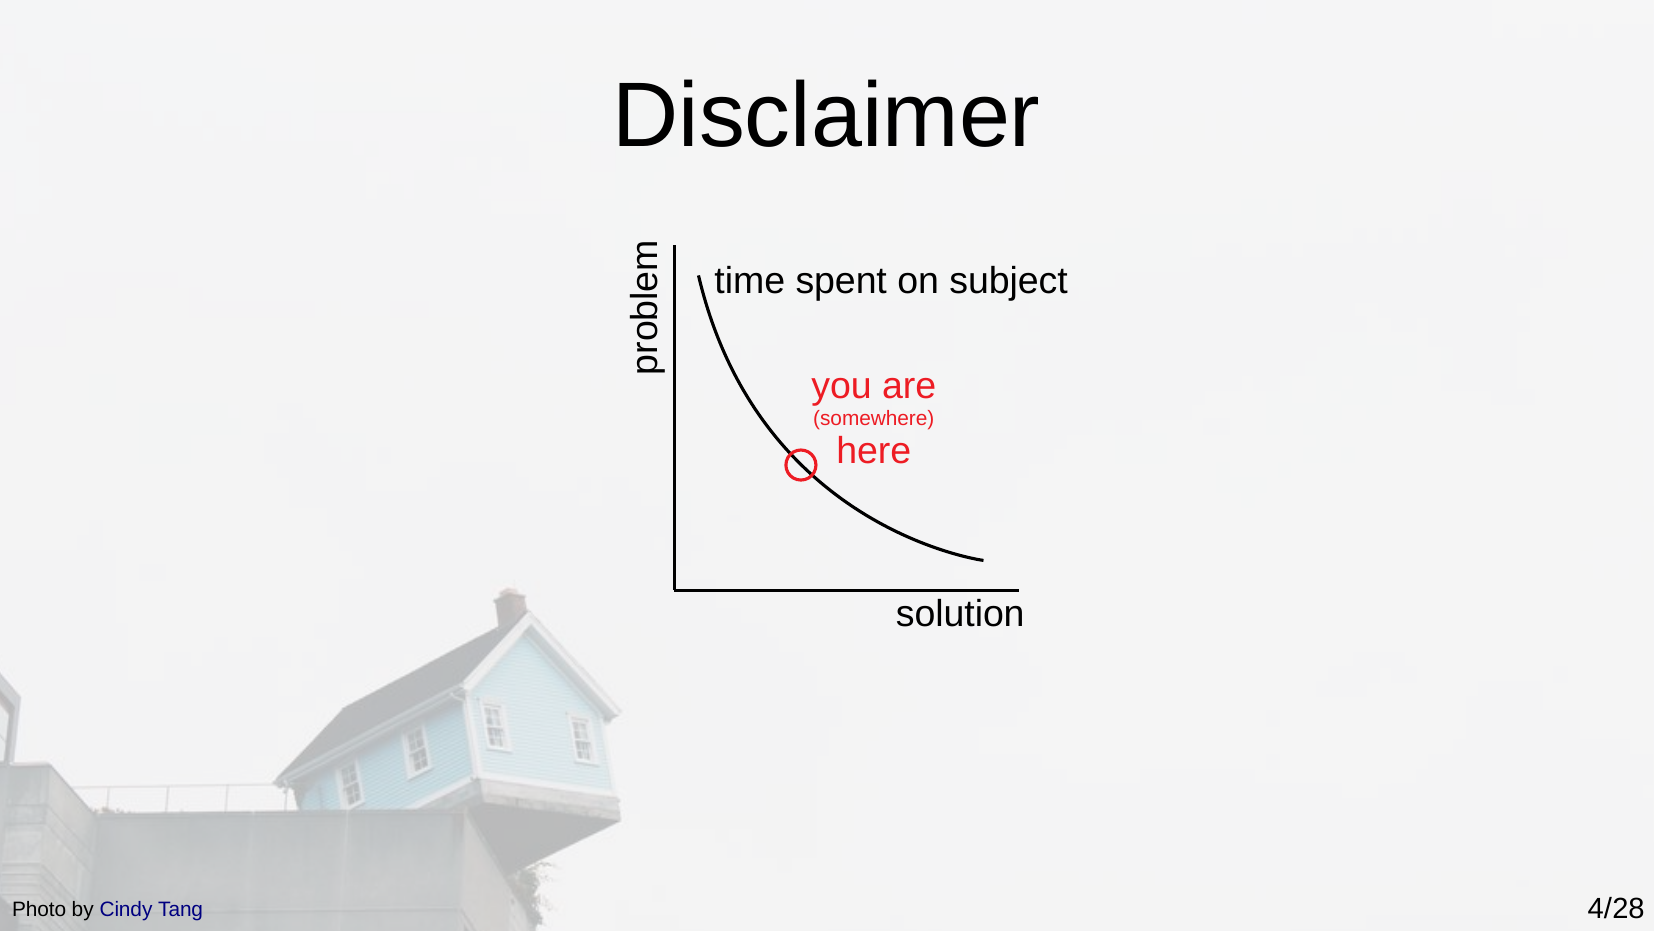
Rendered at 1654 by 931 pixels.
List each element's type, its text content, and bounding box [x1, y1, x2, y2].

title Disclaimer [82, 37, 1571, 193]
text_box time spent on subject [699, 251, 1083, 309]
text_box problem [615, 224, 675, 390]
text_box solution [881, 585, 1047, 643]
text_box you are (somewhere) here [723, 357, 1024, 480]
text_box Photo by Cindy Tang [0, 890, 493, 929]
picture [0, 0, 1654, 931]
text_box <number>/28 [1472, 884, 1654, 931]
